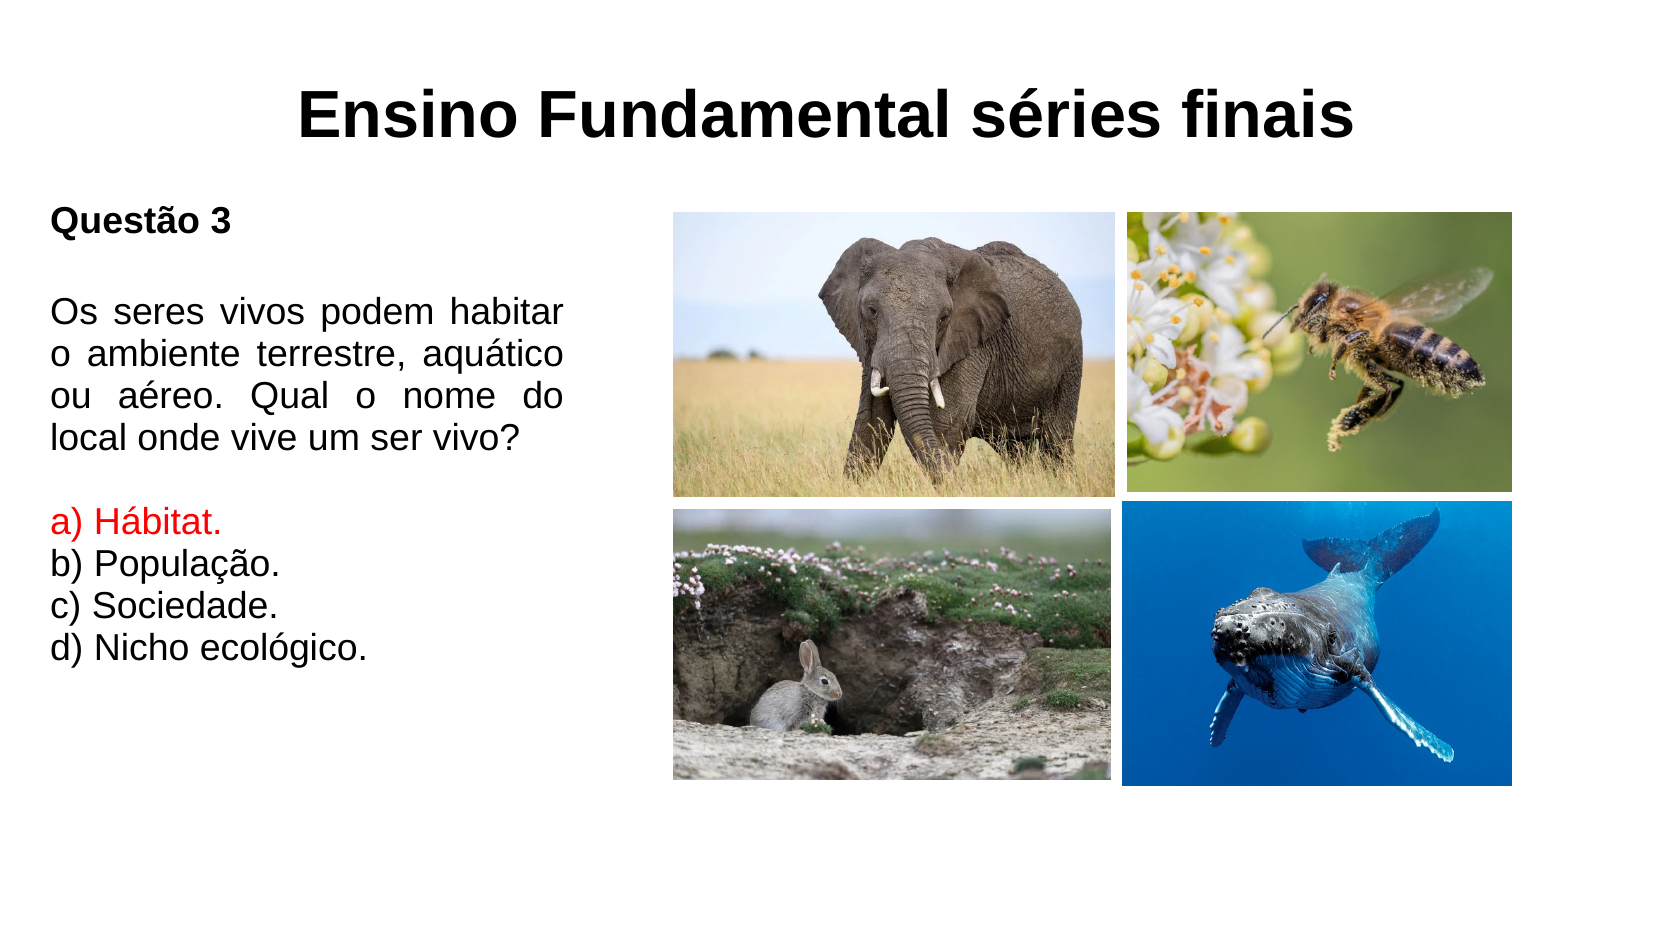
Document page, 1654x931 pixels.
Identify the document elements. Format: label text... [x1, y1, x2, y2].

picture [1122, 501, 1512, 786]
picture [1127, 212, 1512, 492]
picture [673, 509, 1111, 780]
title Ensino Fundamental séries finais [82, 37, 1571, 193]
picture [673, 212, 1115, 497]
text_box Os seres vivos podem habitar o ambiente terrestre, aquático ou aéreo. Qual o nome do local onde vive um ser vivo? a) Hábitat. b) População. c) Sociedade. d) Nicho ecológico. [35, 283, 579, 931]
text_box Questão 3 [35, 192, 733, 250]
